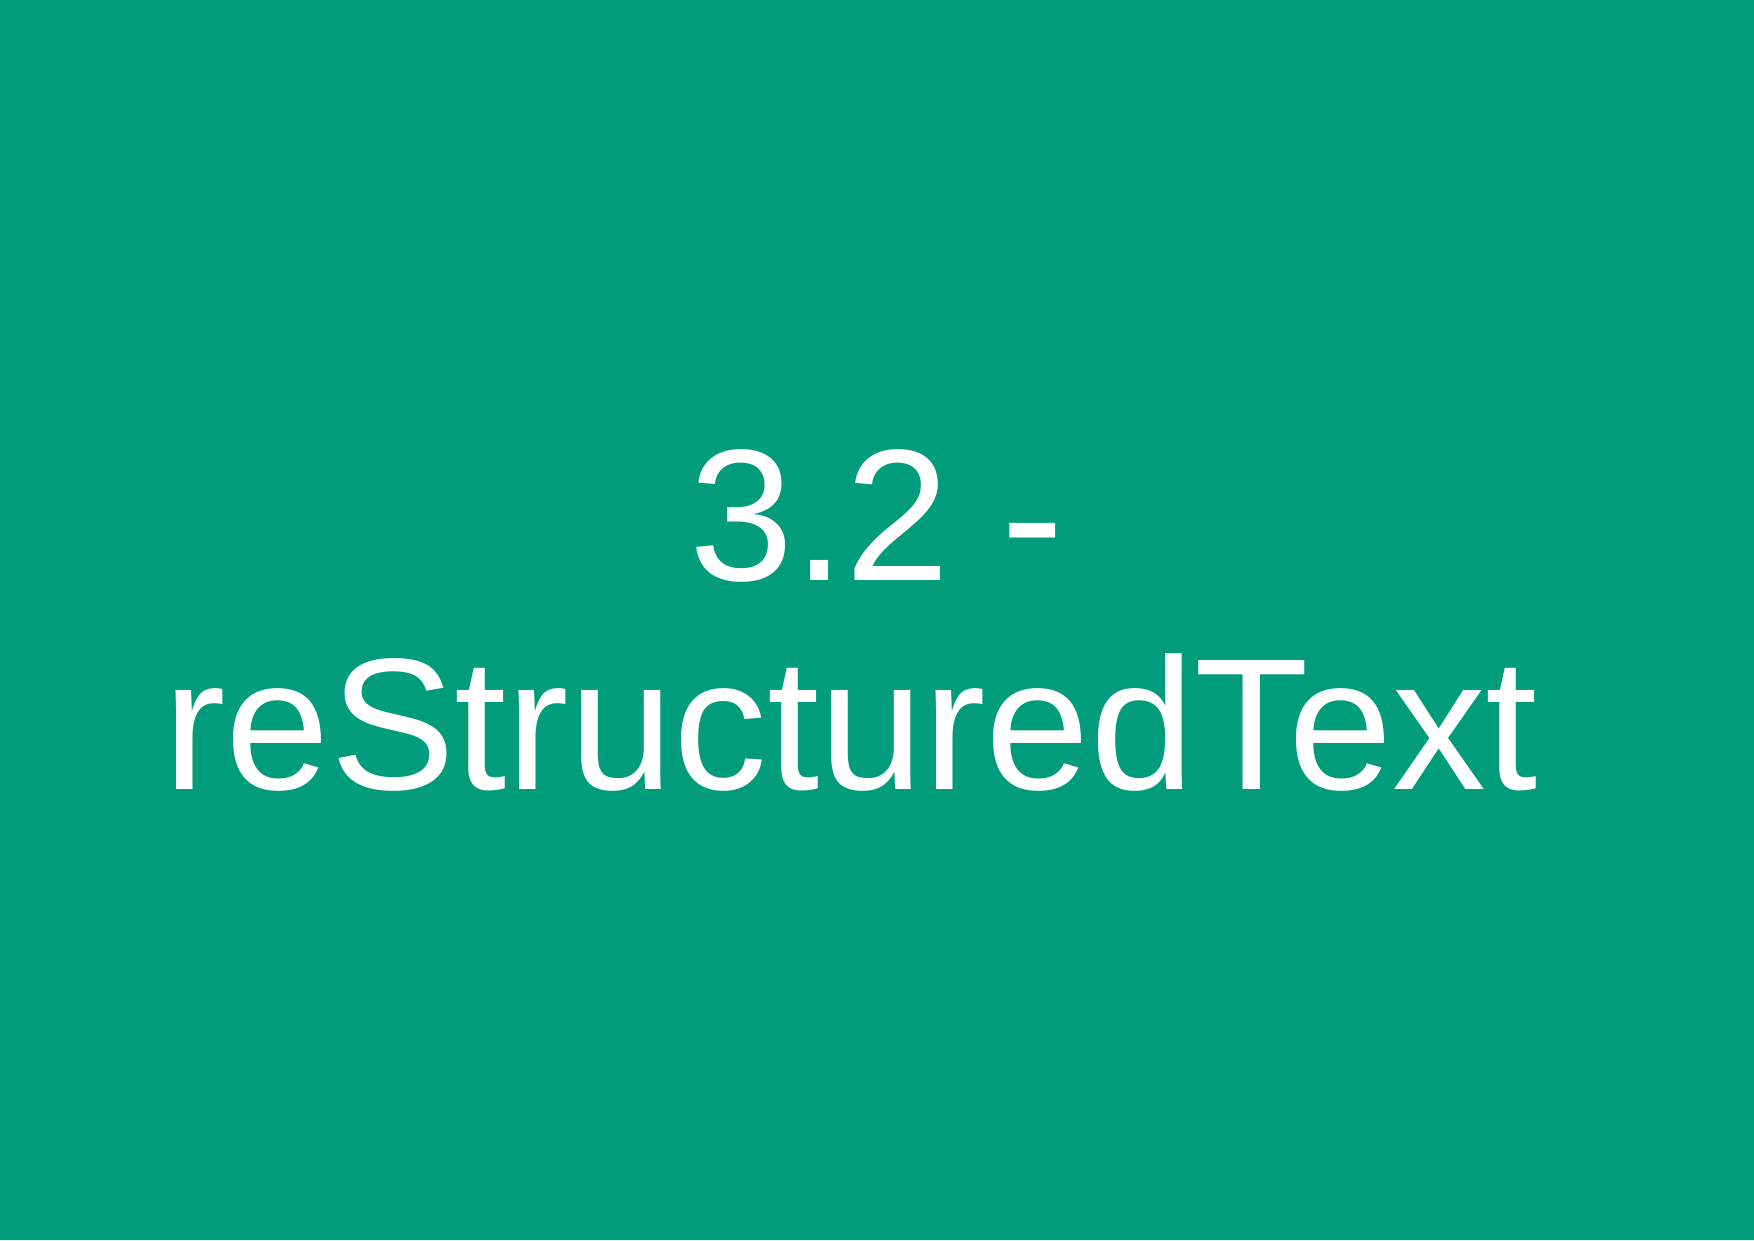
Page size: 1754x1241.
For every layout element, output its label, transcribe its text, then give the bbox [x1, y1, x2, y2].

text_box 3.2 - reStructuredText [0, 0, 1754, 1241]
